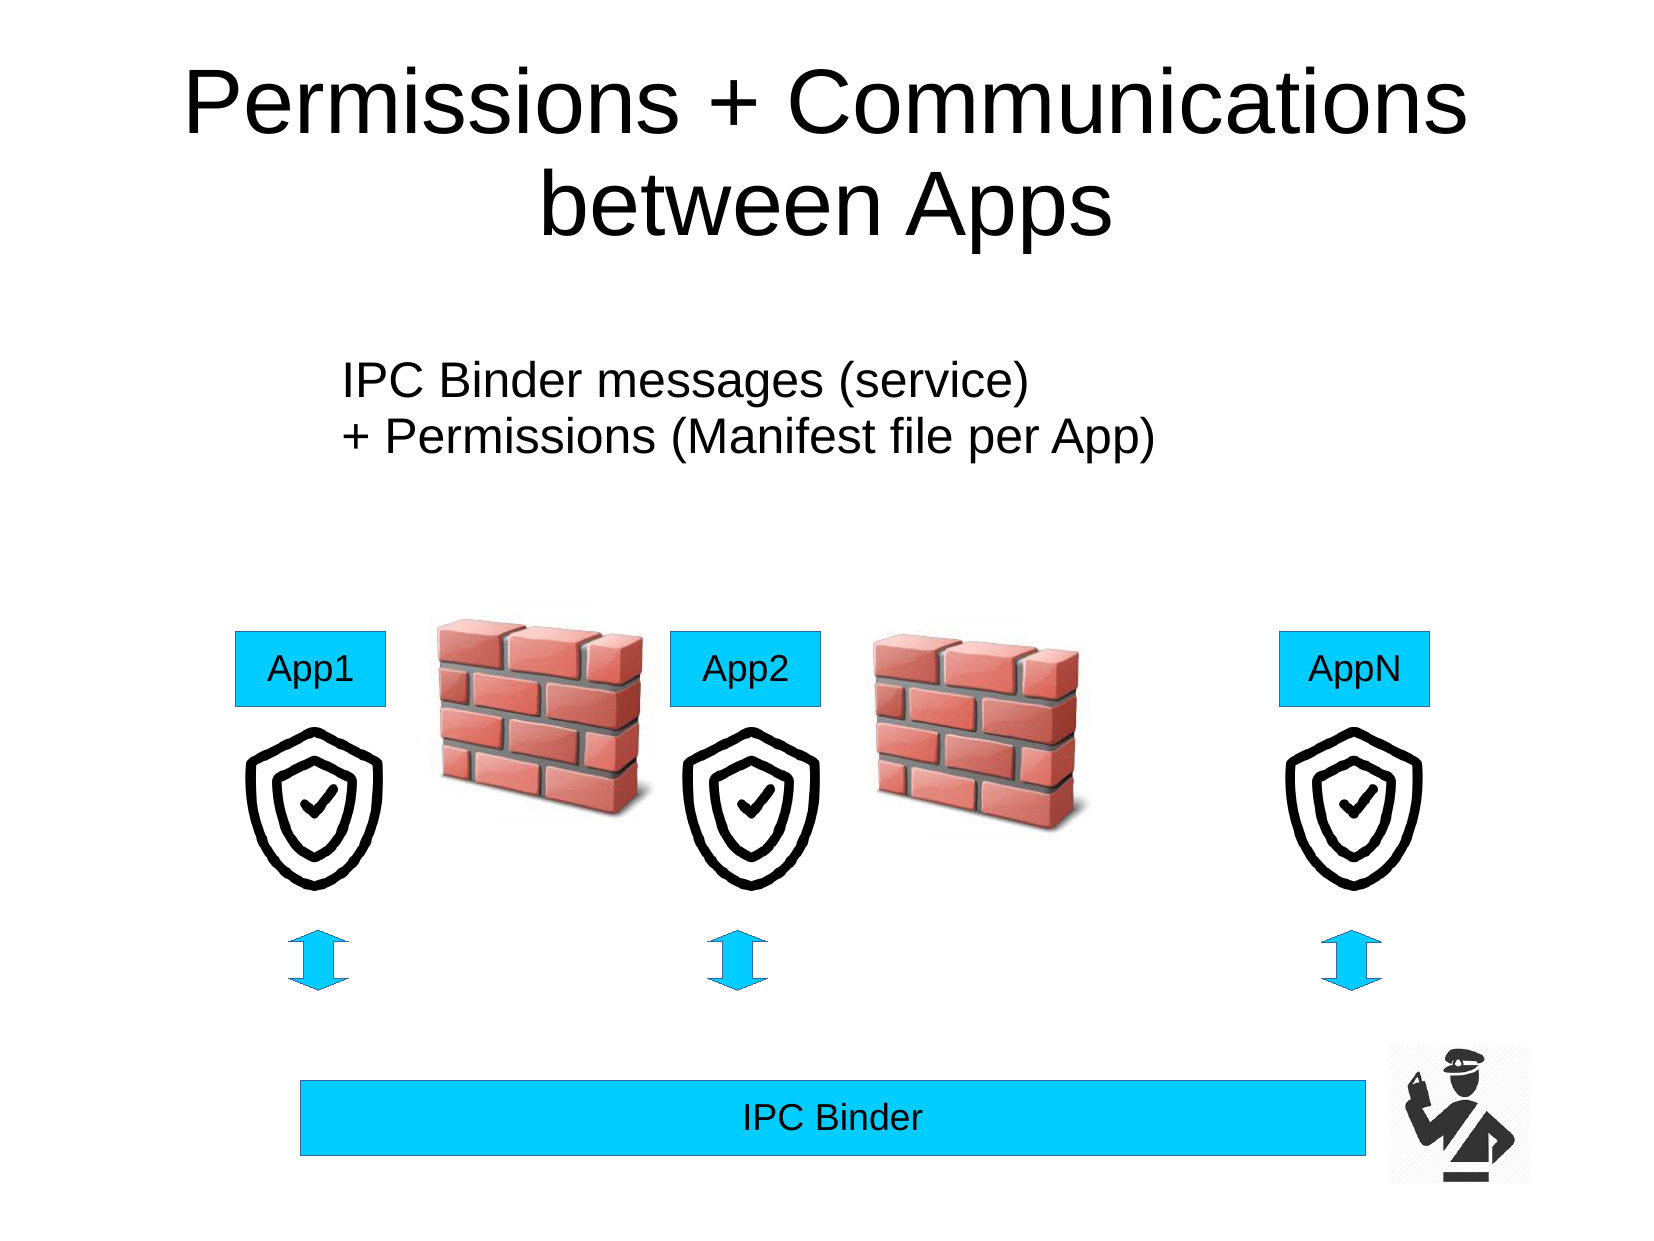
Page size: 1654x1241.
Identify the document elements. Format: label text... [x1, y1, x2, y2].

text_box [1321, 930, 1382, 991]
text_box IPC Binder [300, 1080, 1366, 1156]
text_box IPC Binder messages (service) + Permissions (Manifest file per App) [326, 345, 1172, 472]
picture [865, 614, 1092, 841]
text_box AppN [1279, 631, 1430, 707]
text_box App2 [670, 631, 821, 707]
text_box [288, 930, 349, 991]
picture [429, 599, 656, 826]
picture [222, 717, 406, 901]
text_box App1 [235, 631, 386, 707]
picture [659, 717, 843, 901]
title Permissions + Communications between Apps [82, 49, 1571, 257]
picture [1388, 1043, 1531, 1186]
text_box [707, 930, 768, 991]
picture [1262, 717, 1445, 901]
